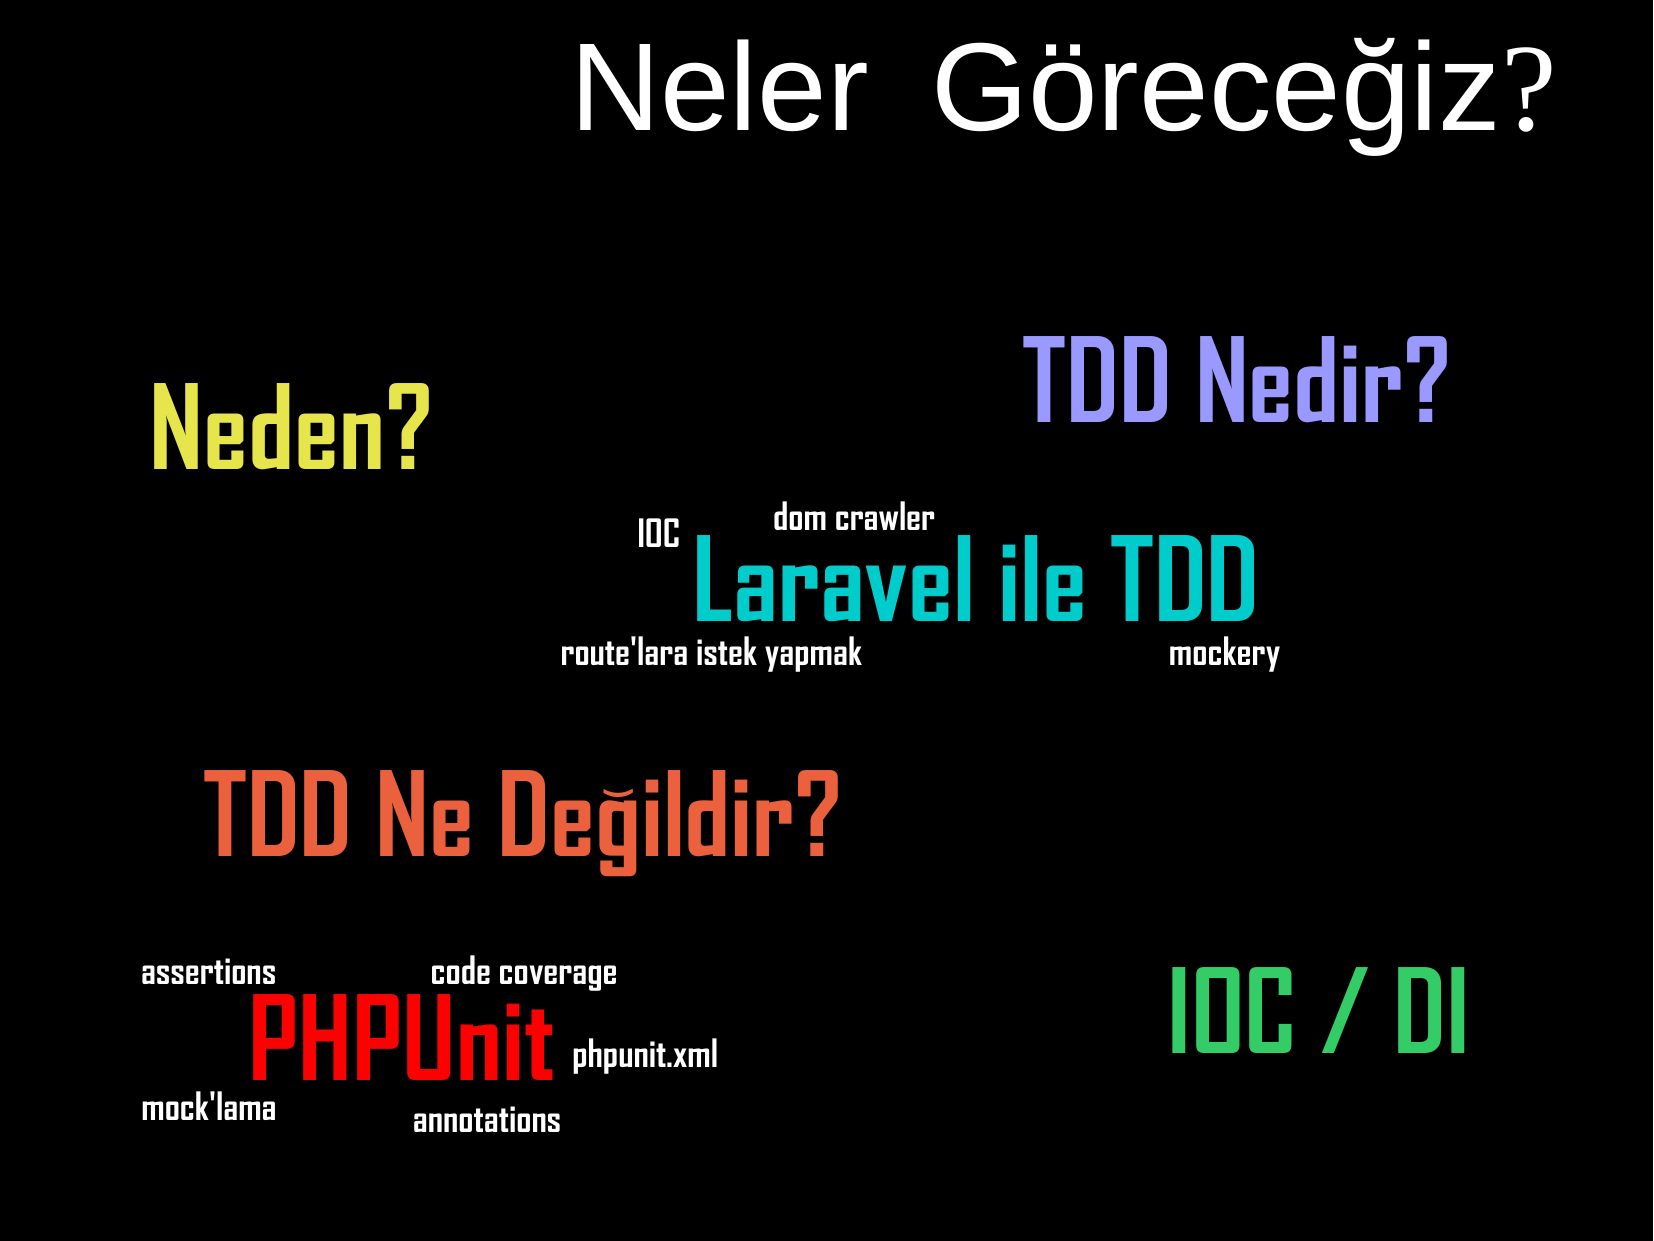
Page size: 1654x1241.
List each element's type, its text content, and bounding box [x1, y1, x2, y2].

text_box IOC / DI [1153, 934, 1486, 1085]
text_box Laravel ile TDD [677, 501, 1275, 652]
text_box dom crawler [758, 485, 951, 546]
text_box mockery [1154, 620, 1296, 681]
text_box PHPUnit [233, 960, 571, 1111]
text_box IOC [622, 502, 696, 563]
text_box Neden? [135, 349, 448, 500]
text_box TDD Nedir? [1007, 302, 1467, 453]
text_box annotations [398, 1087, 577, 1148]
text_box mock'lama [126, 1075, 292, 1136]
text_box route'lara istek yapmak [545, 620, 878, 681]
text_box assertions [126, 939, 293, 1000]
text_box phpunit.xml [557, 1022, 734, 1083]
text_box Neler Göreceğiz? [555, 36, 1098, 201]
text_box code coverage [415, 939, 633, 1000]
text_box TDD Ne Değildir? [188, 736, 858, 887]
